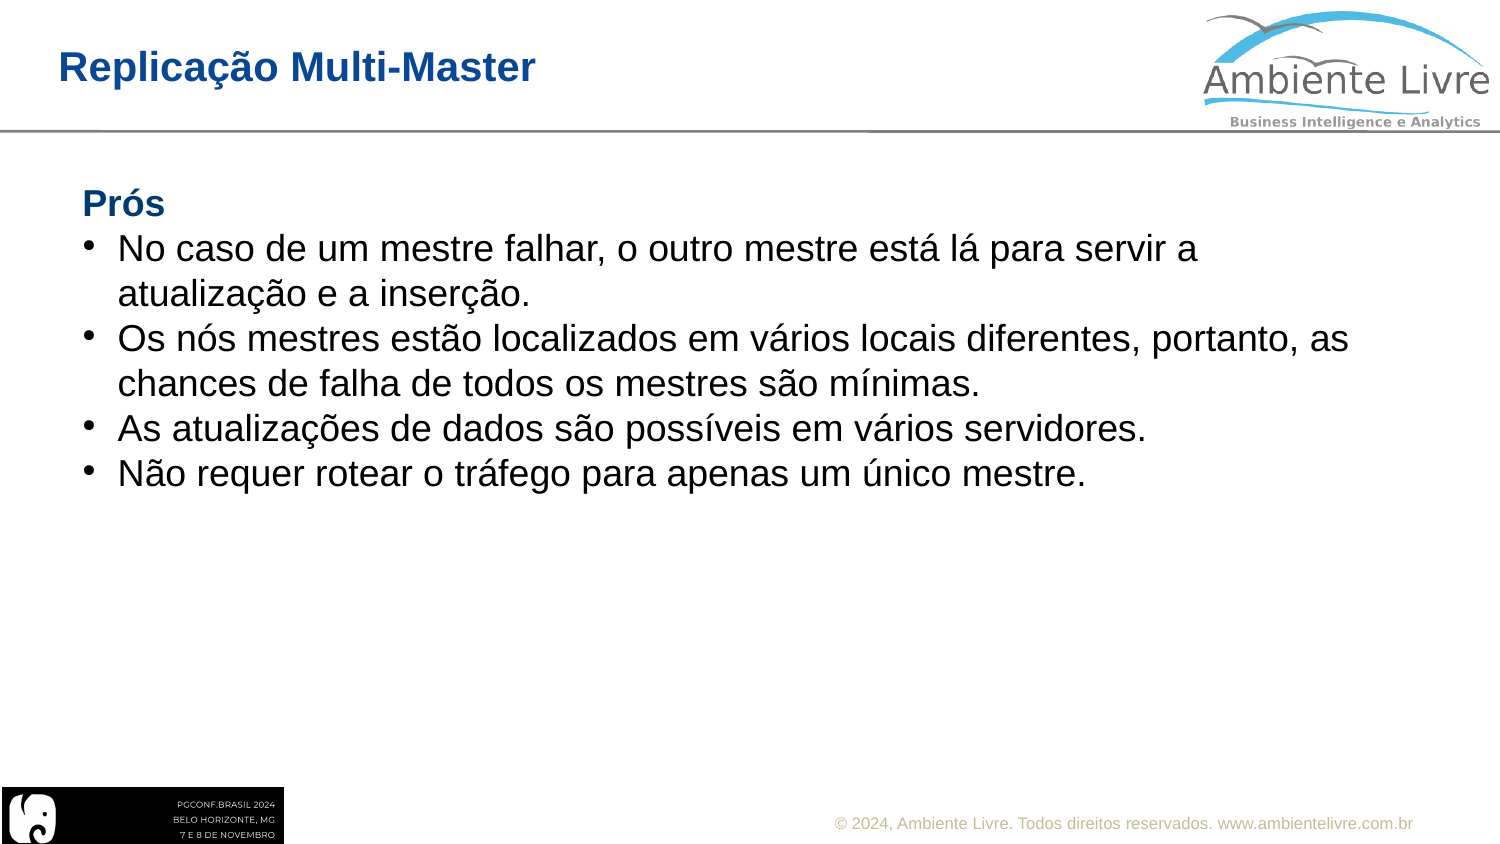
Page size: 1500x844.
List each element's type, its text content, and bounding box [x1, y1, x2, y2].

title Replicação Multi-Master [43, 8, 1127, 129]
picture [2, 787, 284, 844]
picture [1203, 11, 1489, 129]
text_box Prós No caso de um mestre falhar, o outro mestre está lá para servir a atualização e a inserção. Os nós mestres estão localizados em vários locais diferentes, portanto, as chances de falha de todos os mestres são mínimas. As atualizações de dados são possíveis em vários servidores. Não requer rotear o tráfego para apenas um único mestre. [67, 171, 1382, 502]
